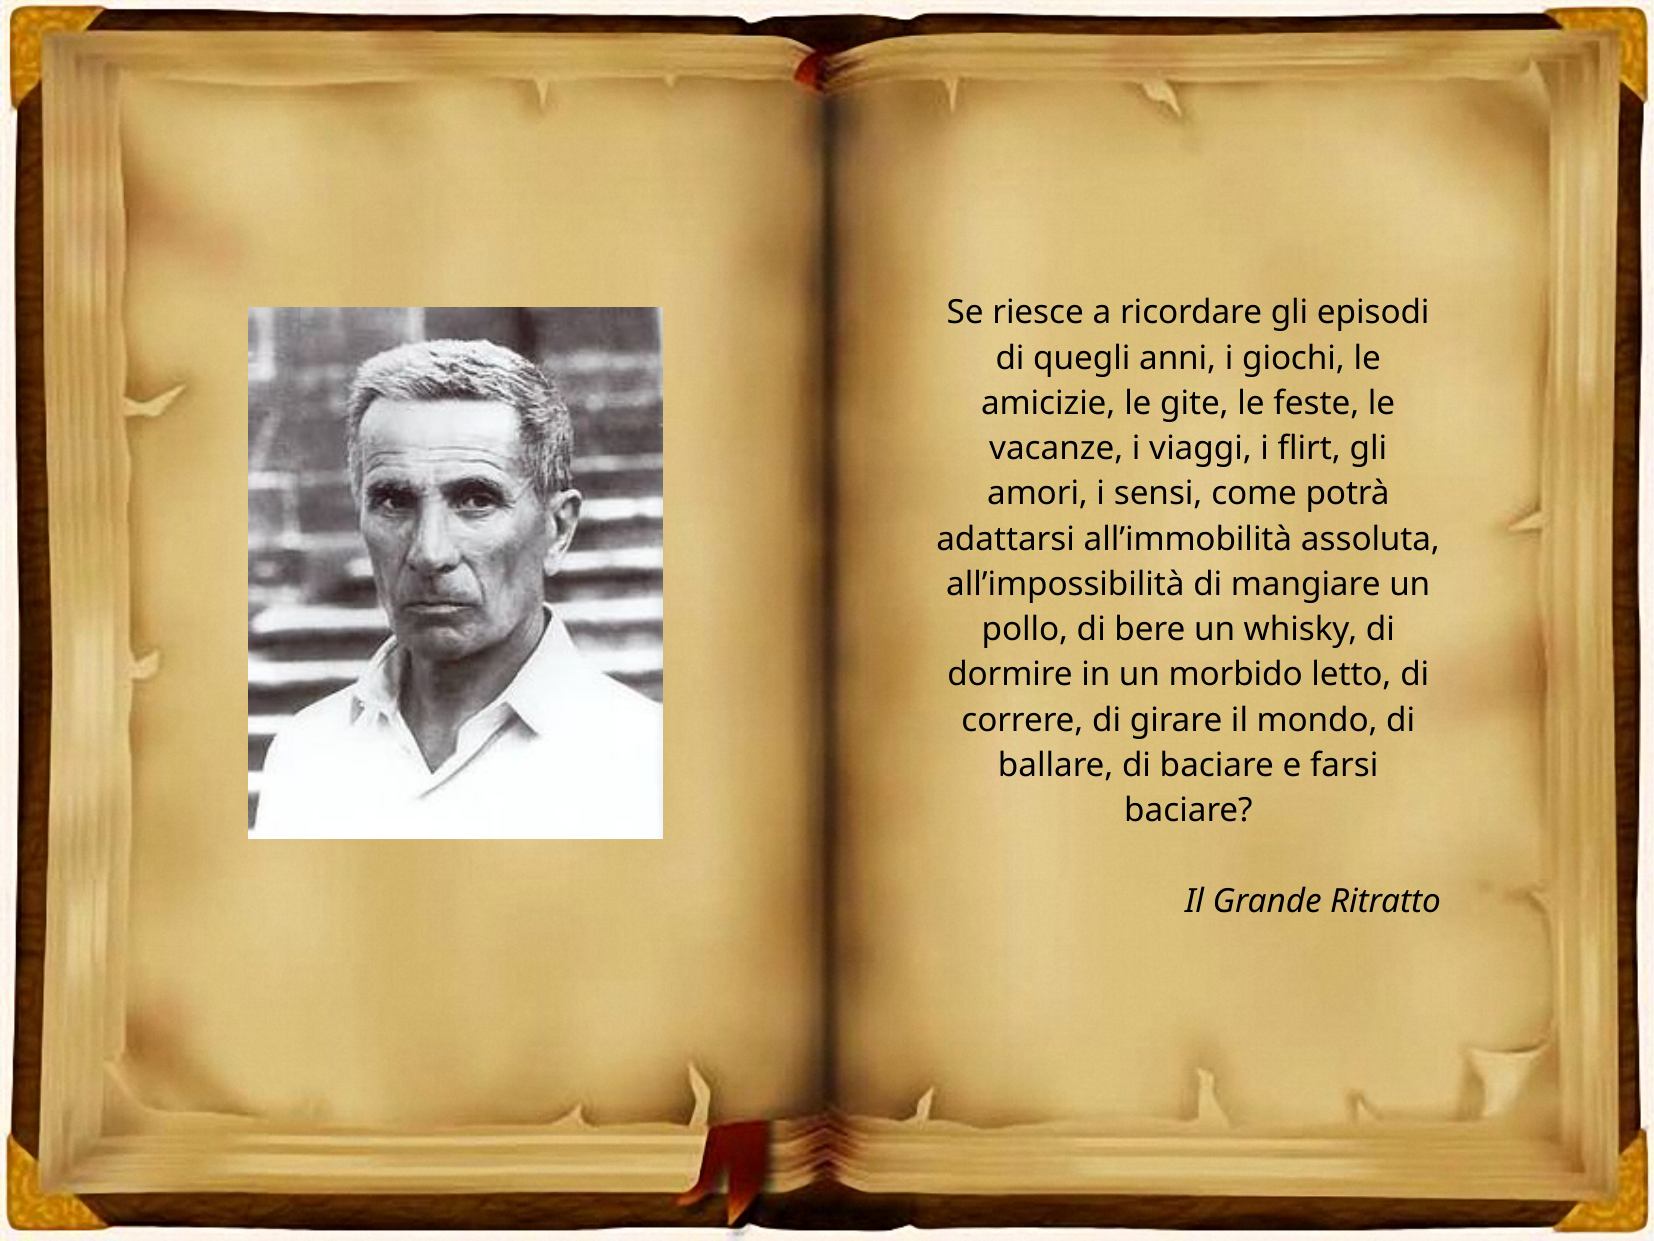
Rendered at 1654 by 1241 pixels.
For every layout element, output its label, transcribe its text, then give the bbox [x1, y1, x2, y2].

picture [0, 0, 1654, 1241]
text_box Se riesce a ricordare gli episodi di quegli anni, i giochi, le amicizie, le gite, le feste, le vacanze, i viaggi, i flirt, gli amori, i sensi, come potrà adattarsi all’immobilità assoluta, all’impossibilità di mangiare un pollo, di bere un whisky, di dormire in un morbido letto, di correre, di girare il mondo, di ballare, di baciare e farsi baciare? Il Grande Ritratto [921, 281, 1456, 1166]
